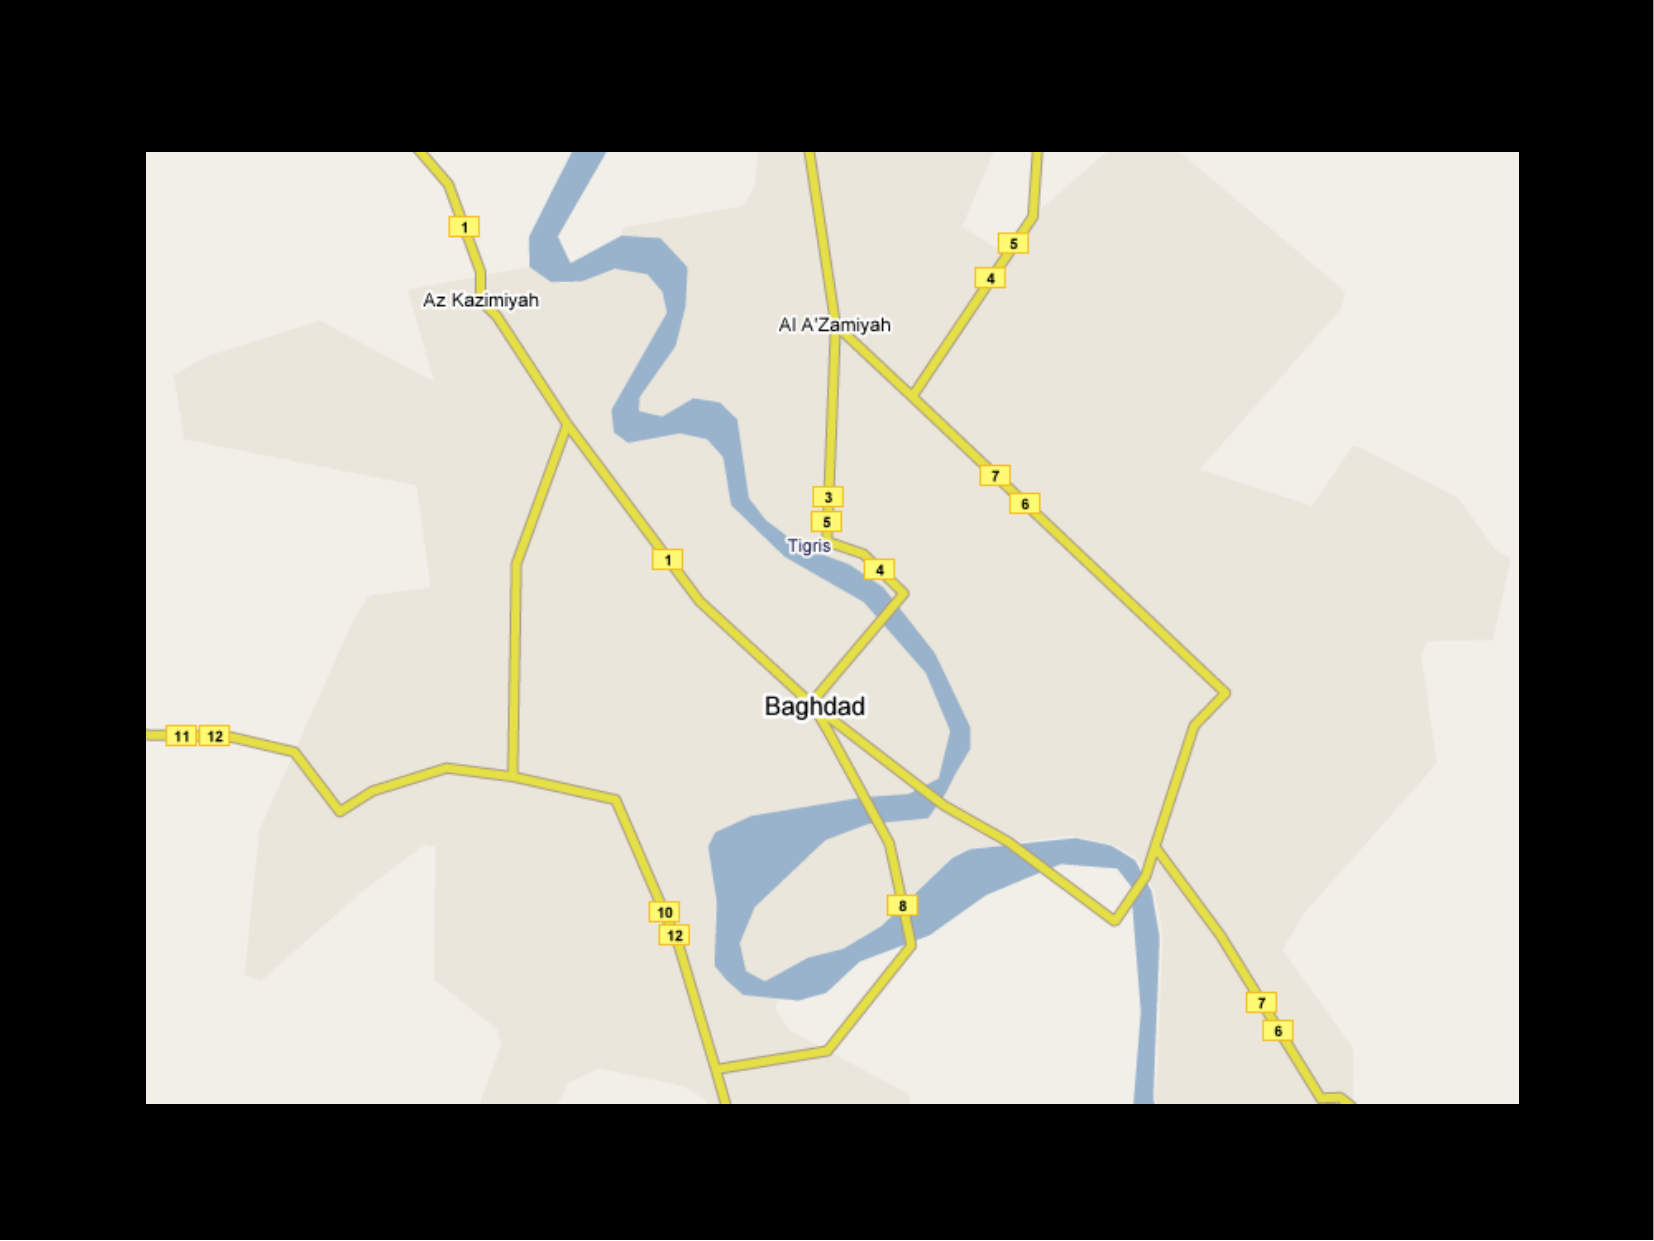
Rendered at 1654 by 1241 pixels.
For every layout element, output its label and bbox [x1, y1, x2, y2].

picture [146, 152, 1519, 1104]
